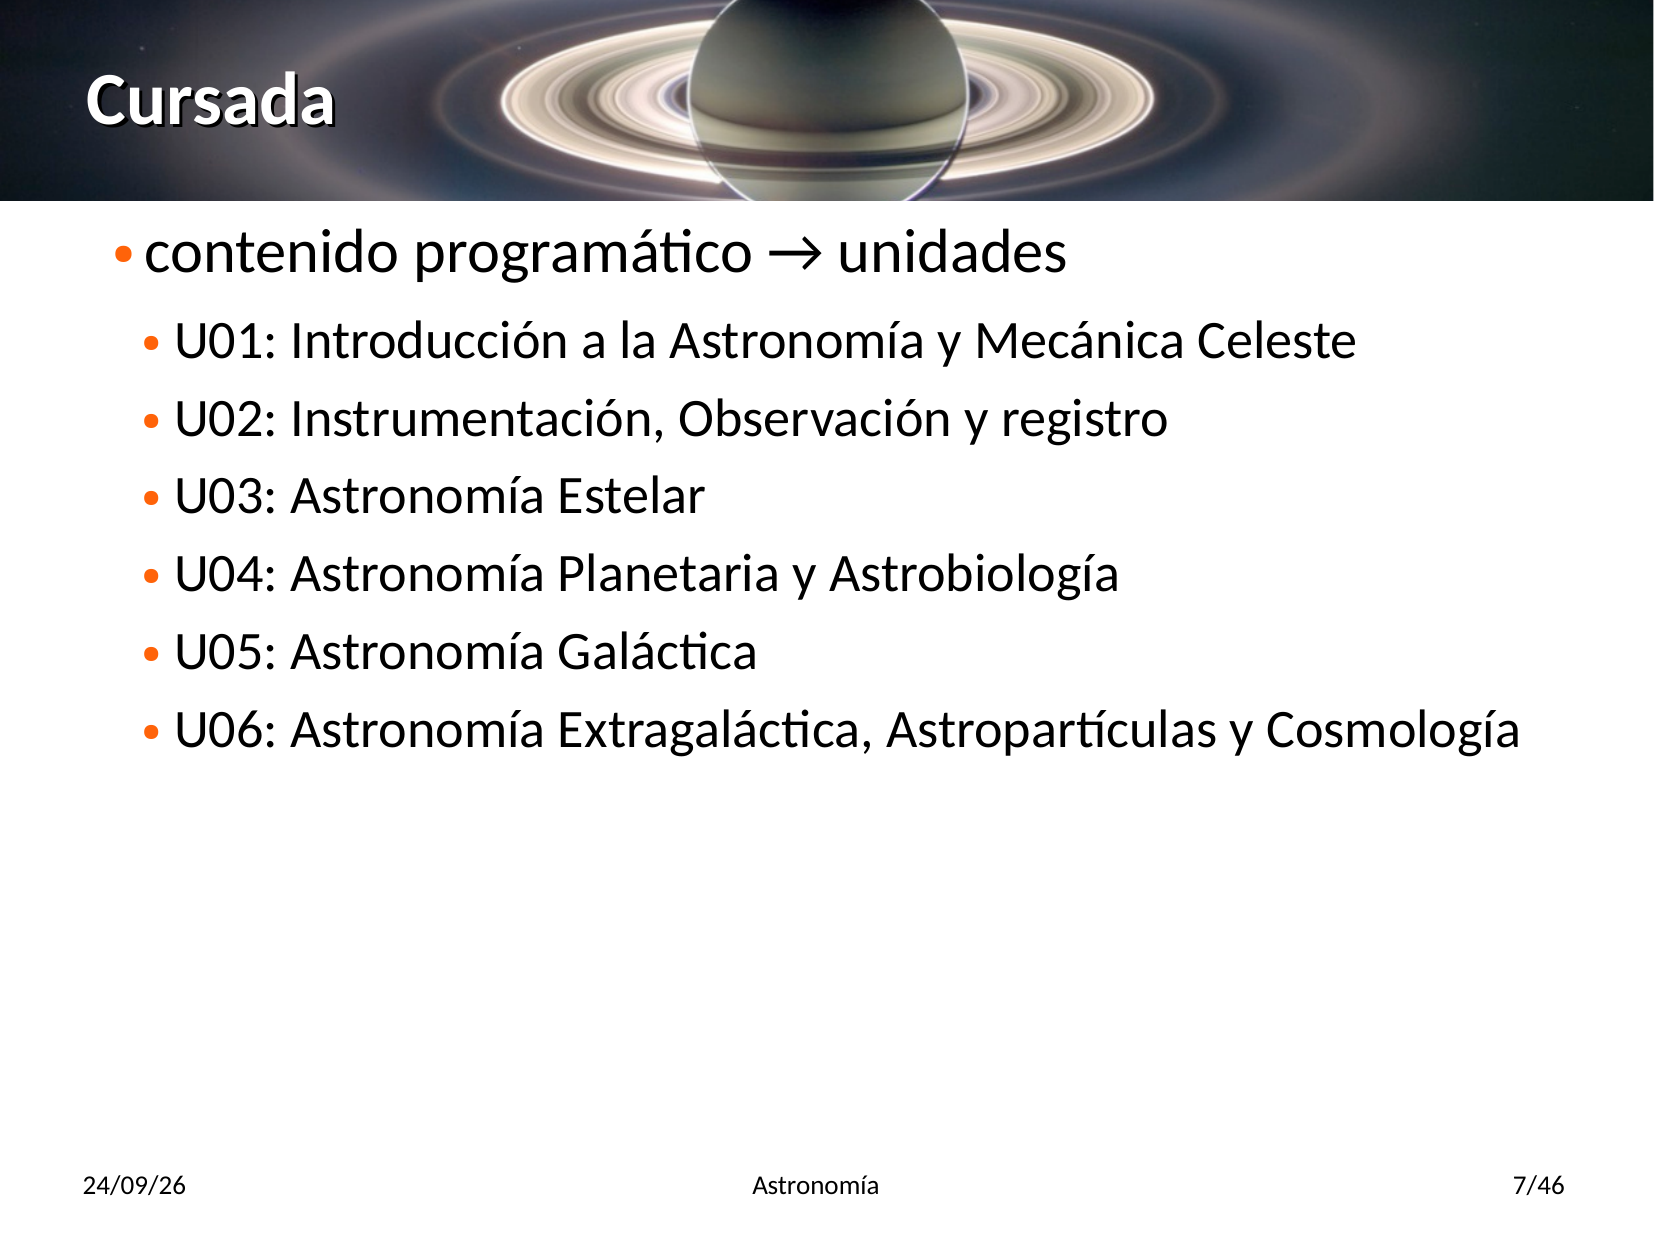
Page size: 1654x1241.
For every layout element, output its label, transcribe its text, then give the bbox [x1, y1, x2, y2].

picture [0, 0, 1654, 201]
list contenido programático → unidades U01: Introducción a la Astronomía y Mecánica Celeste U02: Instrumentación, Observación y registro U03: Astronomía Estelar U04: Astronomía Planetaria y Astrobiología U05: Astronomía Galáctica U06: Astronomía Extragaláctica, Astropartículas y Cosmología [82, 225, 1571, 1171]
title Cursada [86, 18, 1576, 194]
